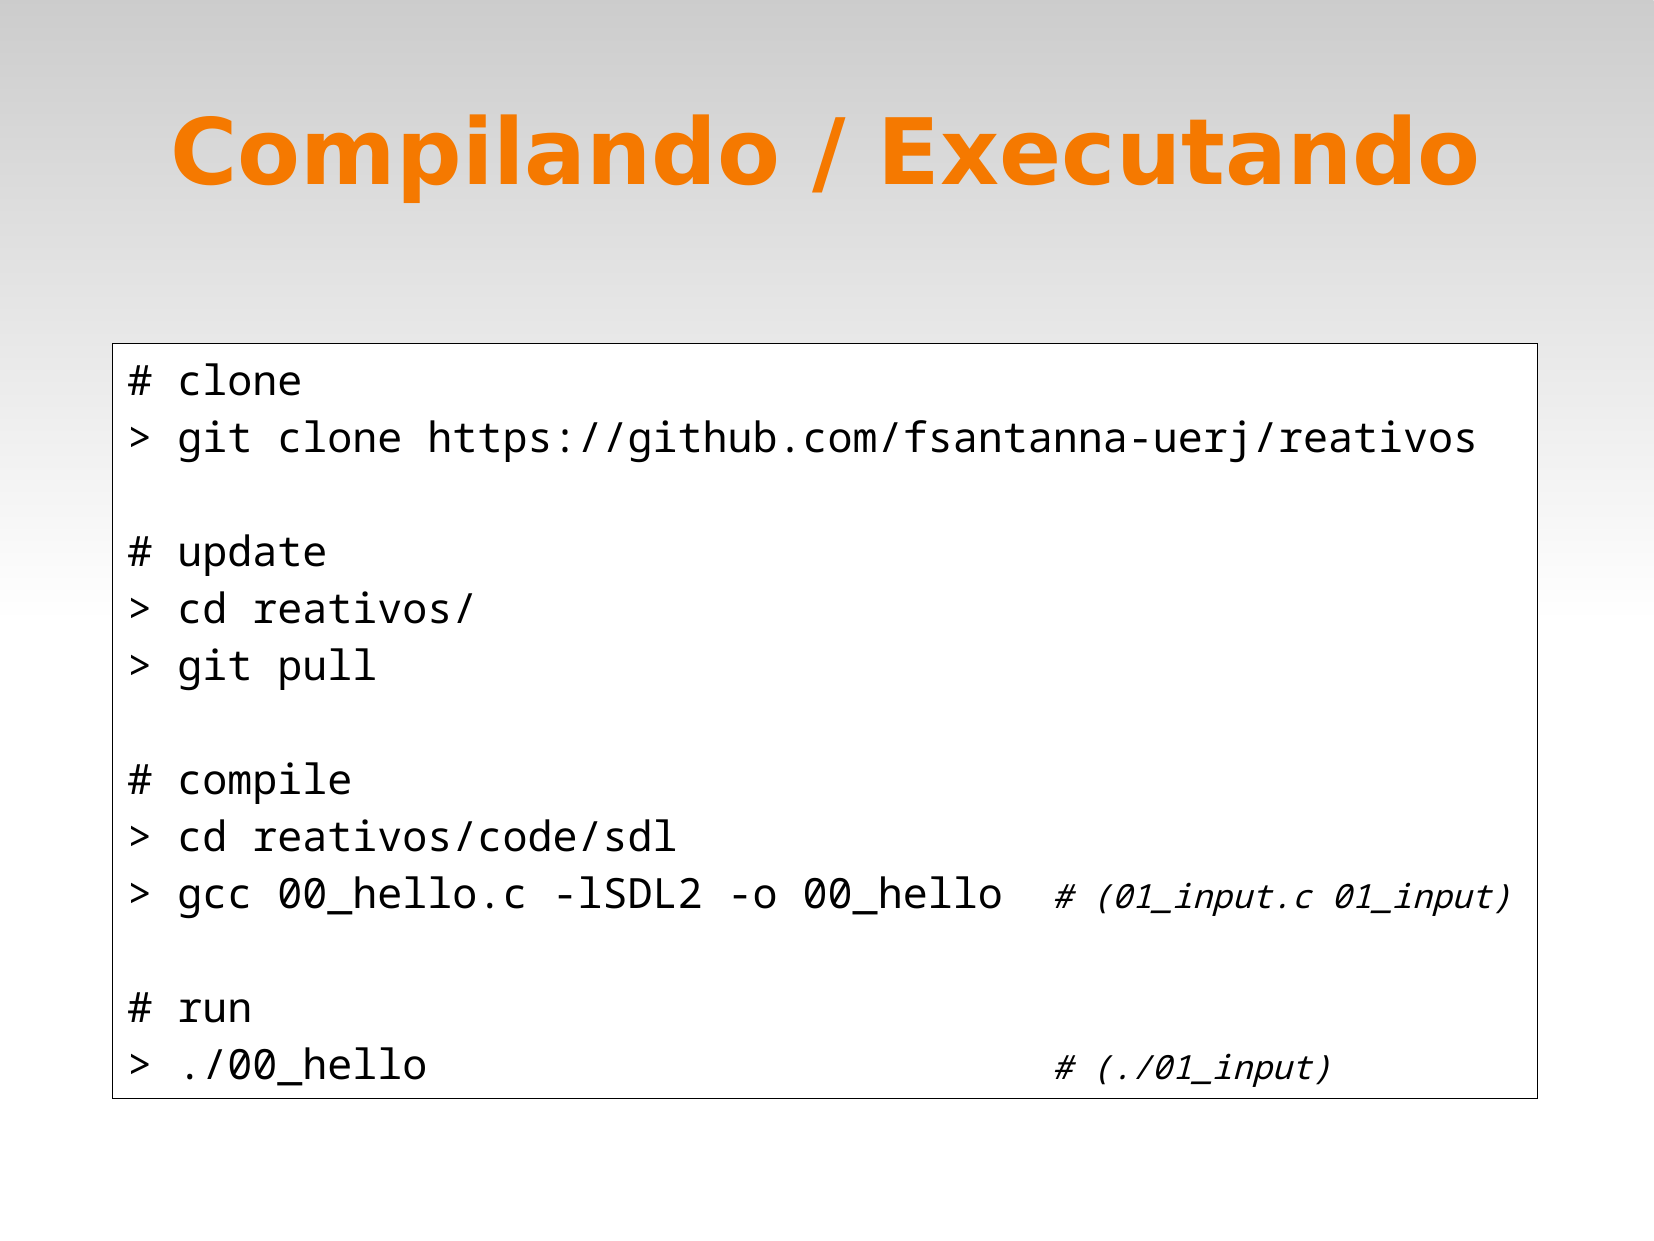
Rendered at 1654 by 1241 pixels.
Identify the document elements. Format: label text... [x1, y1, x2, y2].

title Compilando / Executando [82, 49, 1571, 257]
text_box # clone > git clone https://github.com/fsantanna-uerj/reativos # update > cd reativos/ > git pull # compile > cd reativos/code/sdl > gcc 00_hello.c -lSDL2 -o 00_hello # (01_input.c 01_input) # run > ./00_hello # (./01_input) [112, 343, 1538, 990]
